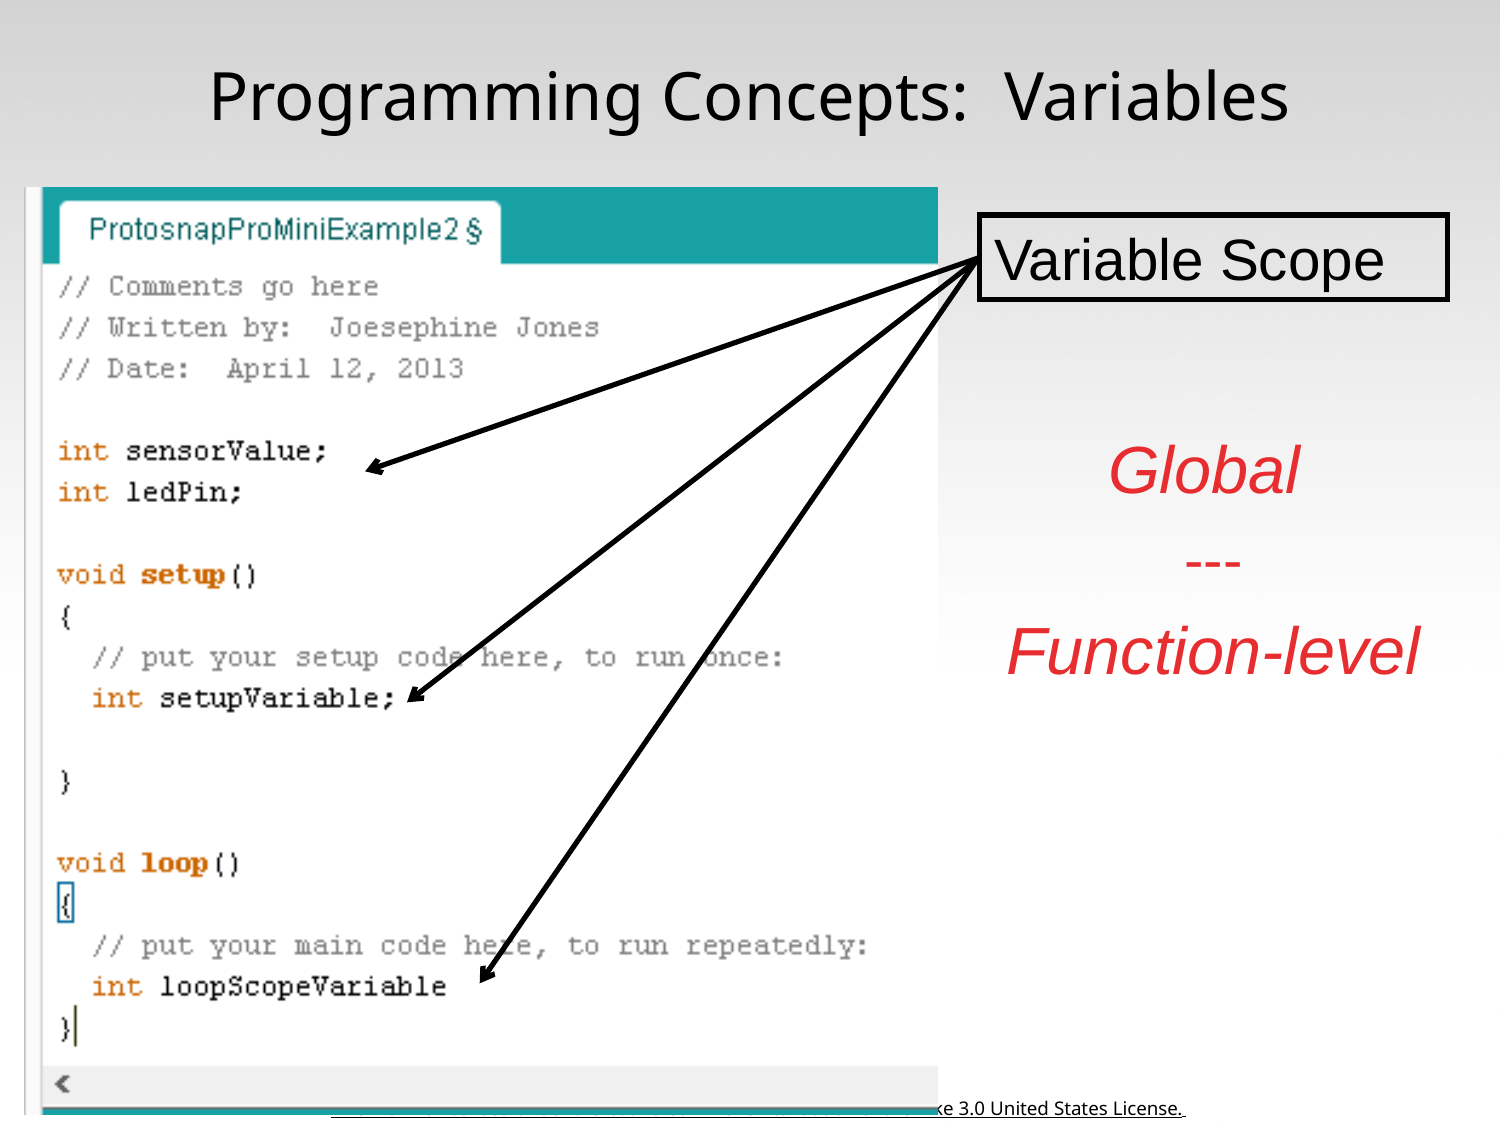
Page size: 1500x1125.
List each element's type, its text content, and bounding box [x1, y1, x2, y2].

title Programming Concepts: Variables [112, 0, 1388, 188]
text_box Variable Scope [979, 215, 1448, 300]
text_box [365, 258, 980, 984]
picture [0, 0, 1500, 1125]
list Global --- Function-level [979, 418, 1448, 1000]
